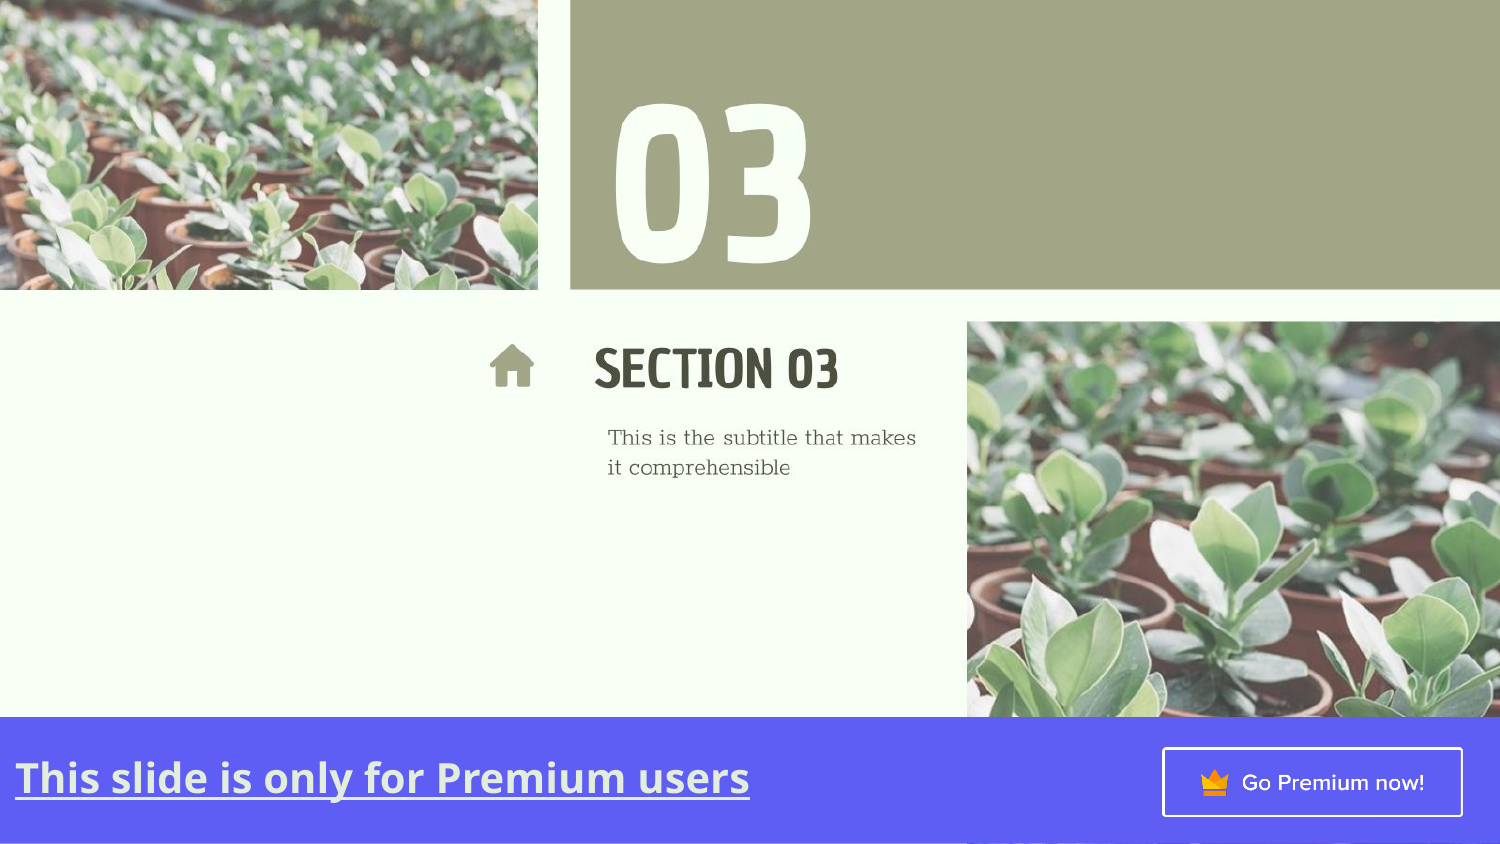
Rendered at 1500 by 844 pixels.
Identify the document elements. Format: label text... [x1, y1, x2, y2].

picture [0, 0, 1500, 717]
picture [1162, 747, 1463, 817]
text_box This slide is only for Premium users [0, 717, 1500, 844]
